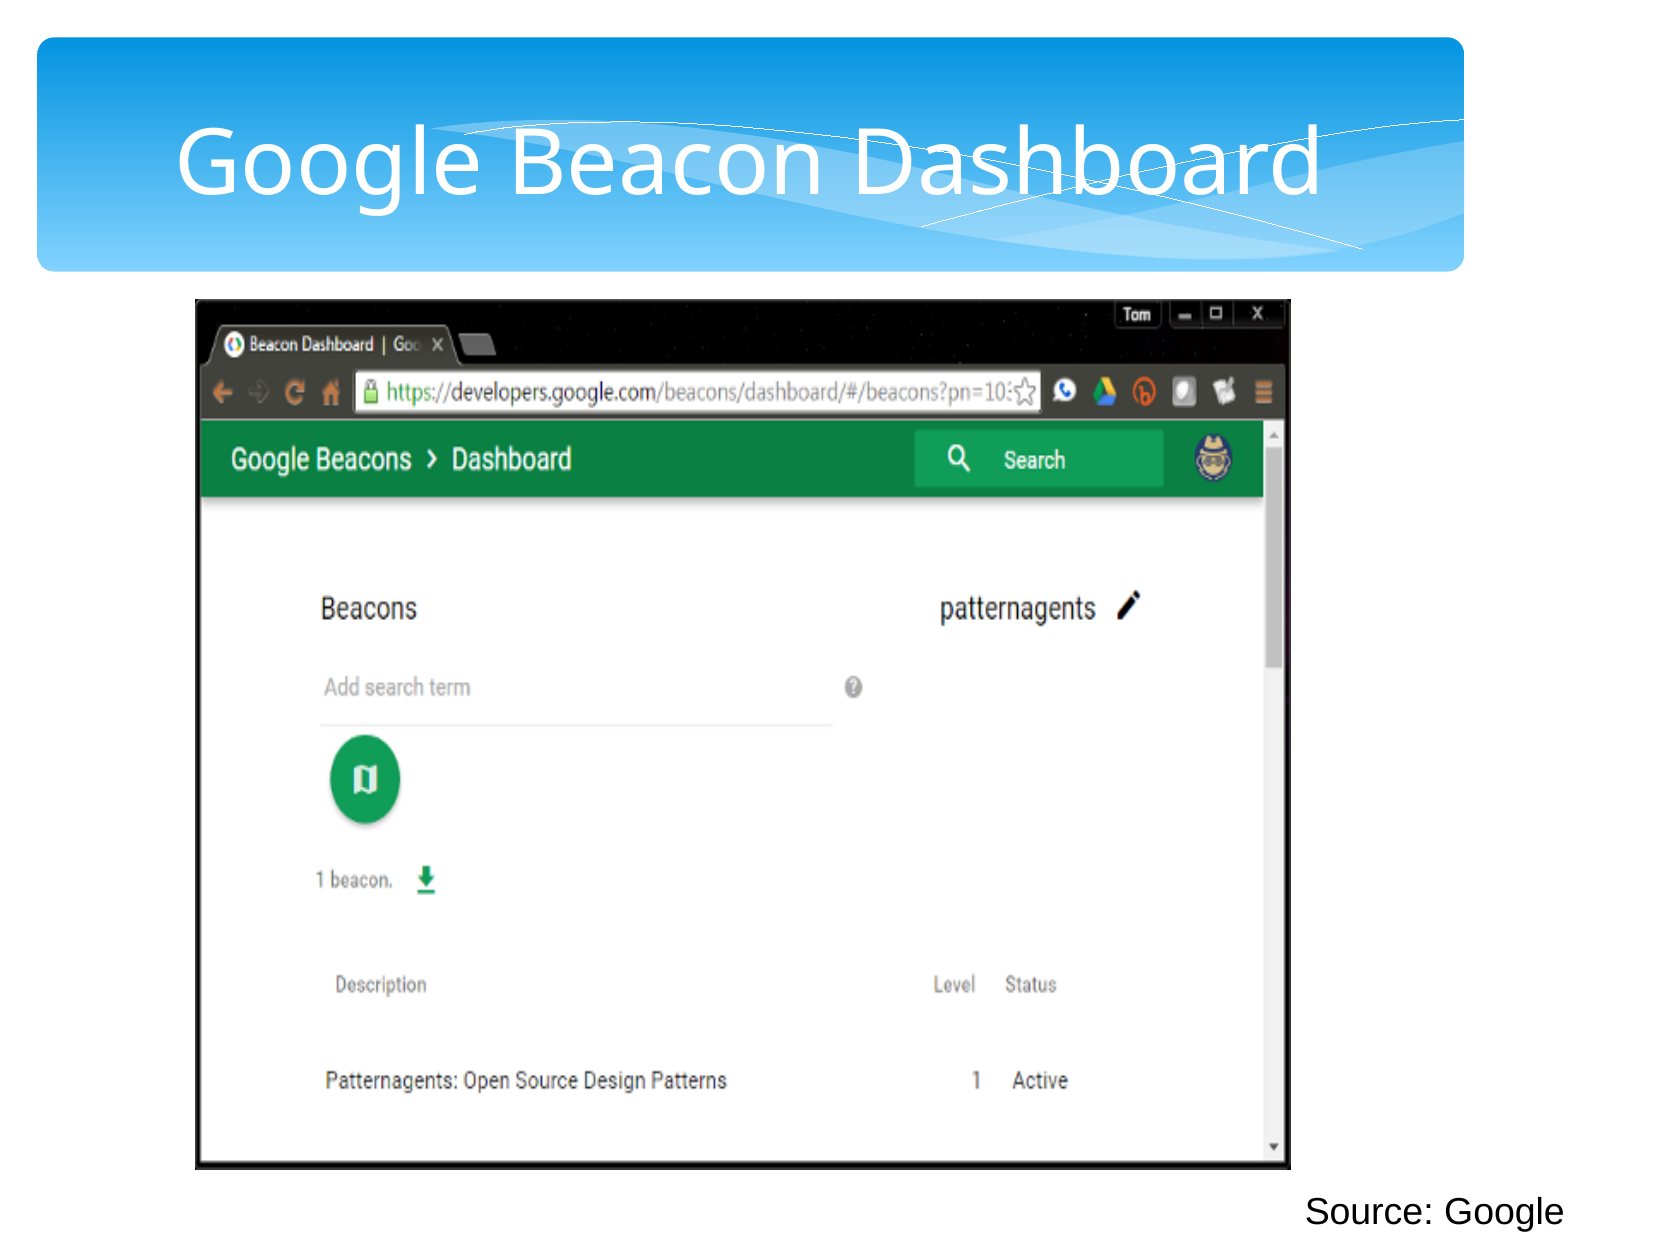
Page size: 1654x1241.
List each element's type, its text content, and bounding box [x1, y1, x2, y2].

text_box Source: Google [1290, 1183, 1654, 1241]
picture [195, 299, 1291, 1171]
title Google Beacon Dashboard [74, 55, 1425, 261]
